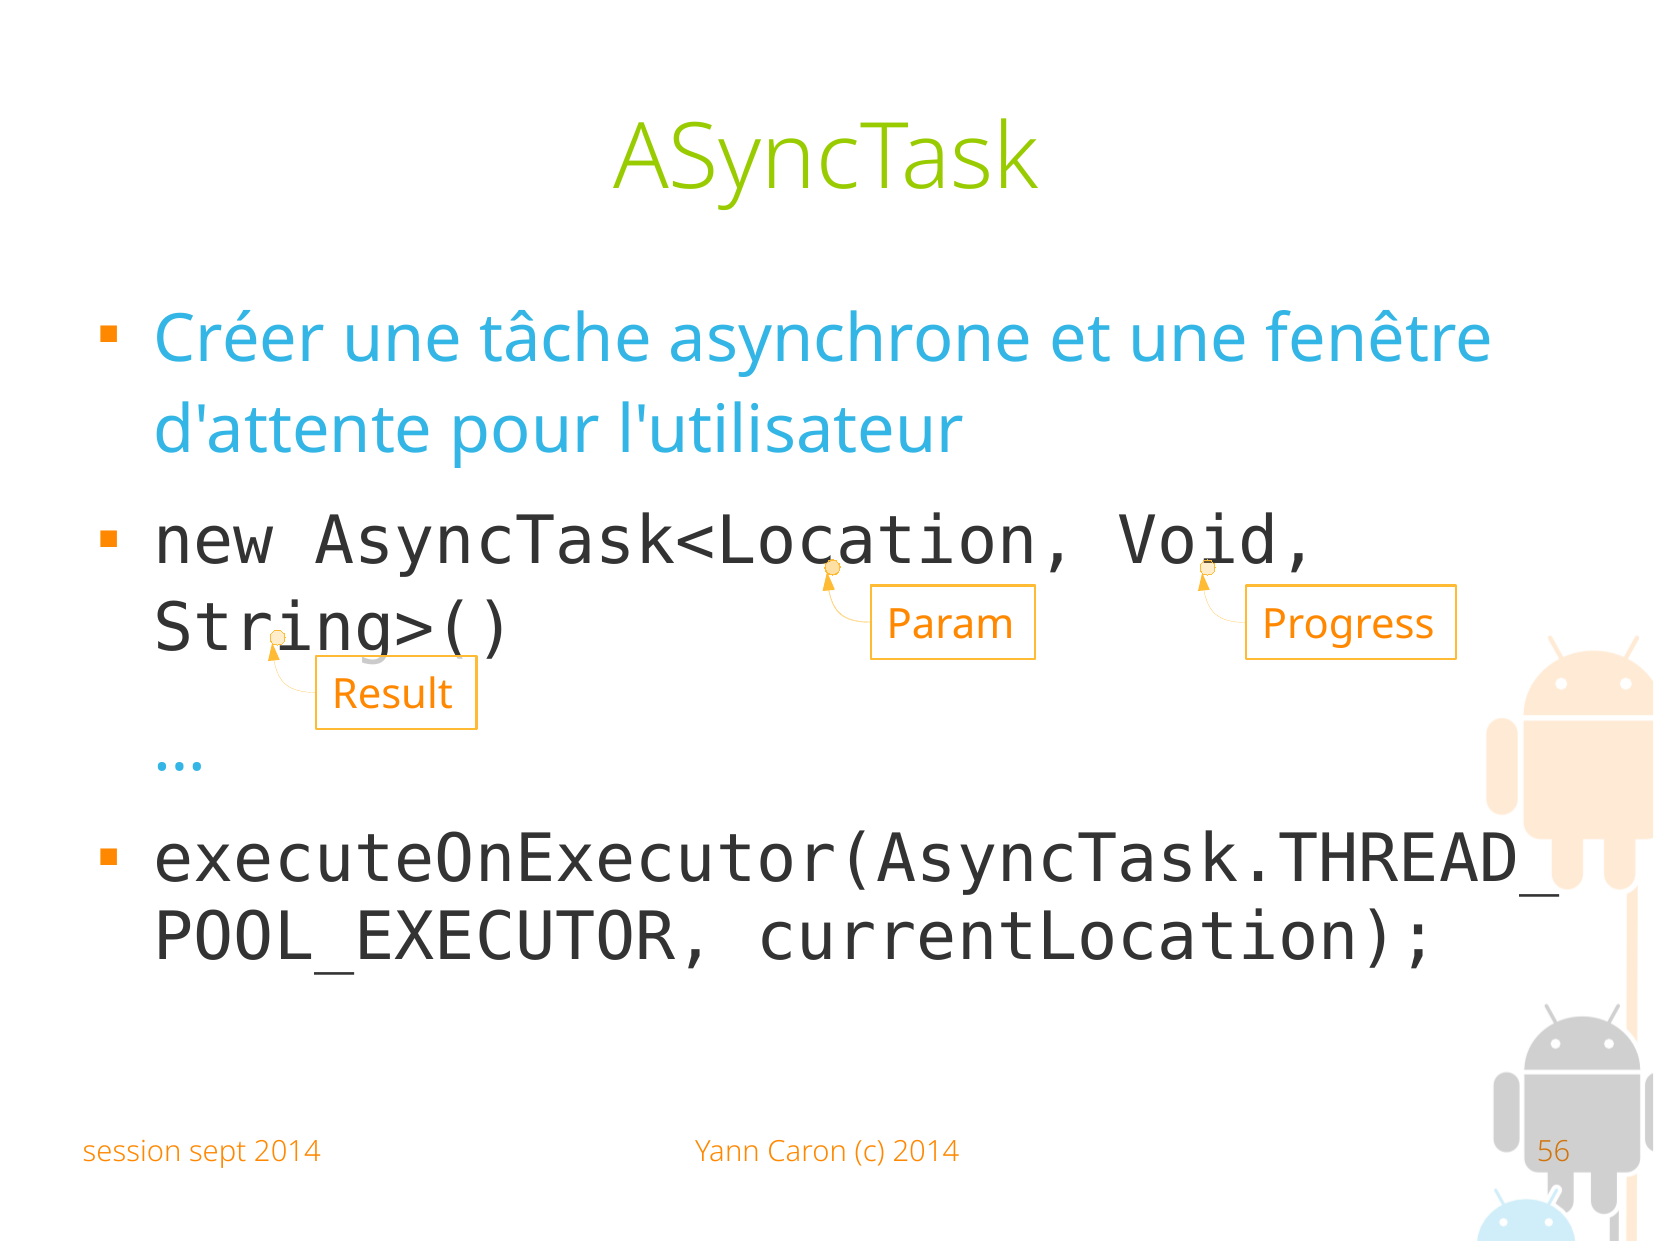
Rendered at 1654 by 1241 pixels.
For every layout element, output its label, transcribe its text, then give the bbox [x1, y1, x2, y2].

text_box Progress [1246, 585, 1457, 652]
picture [872, 652, 1034, 658]
text_box [270, 630, 286, 646]
text_box Result [316, 655, 477, 722]
list Créer une tâche asynchrone et une fenêtre d'attente pour l'utilisateur new AsyncTask<Location, Void, String>() … executeOnExecutor(AsyncTask.THREAD_POOL_EXECUTOR, currentLocation); [82, 290, 1571, 1010]
picture [240, 423, 1654, 1241]
text_box [824, 559, 841, 576]
text_box Param [870, 585, 1035, 652]
text_box [1200, 559, 1216, 576]
title ASyncTask [82, 49, 1571, 257]
